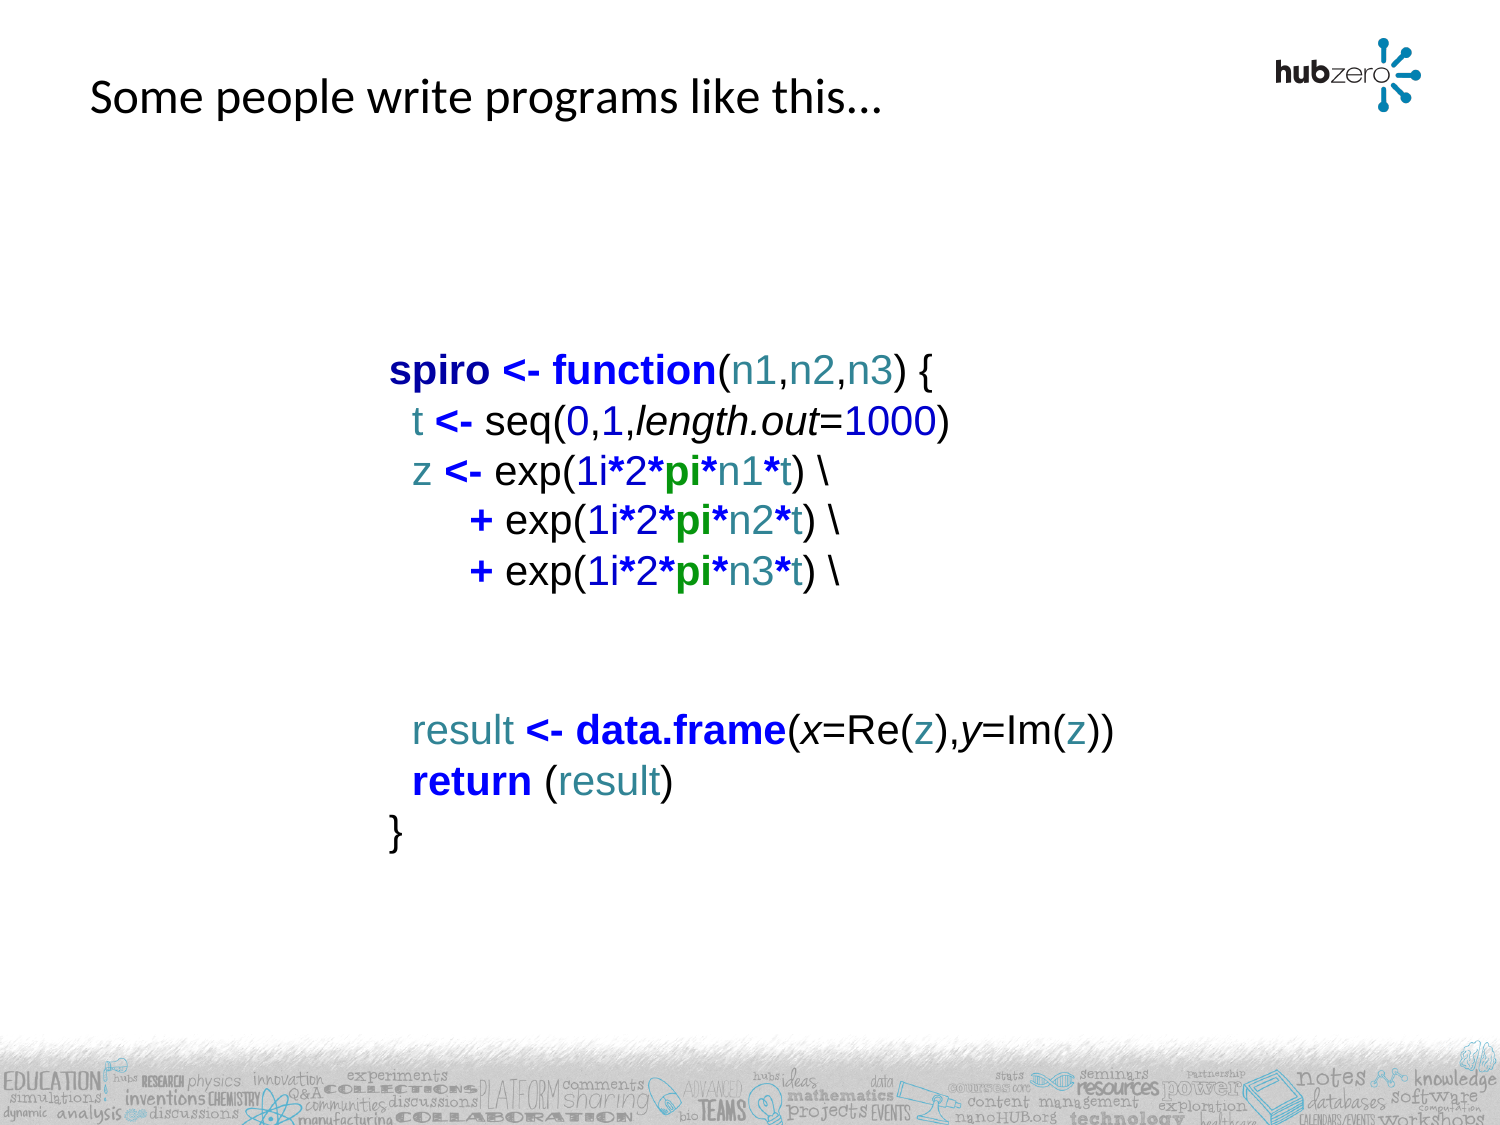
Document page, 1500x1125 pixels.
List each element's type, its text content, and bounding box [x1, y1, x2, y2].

text_box spiro <- function(n1,n2,n3) { t <- seq(0,1,length.out=1000) z <- exp(1i*2*pi*n1*t) \ + exp(1i*2*pi*n2*t) \ + exp(1i*2*pi*n3*t) \ result <- data.frame(x=Re(z),y=Im(z)) return (result) } [374, 275, 1131, 861]
title Some people write programs like this... [75, 44, 1426, 144]
picture [0, 1034, 1500, 1125]
picture [1272, 35, 1424, 44]
